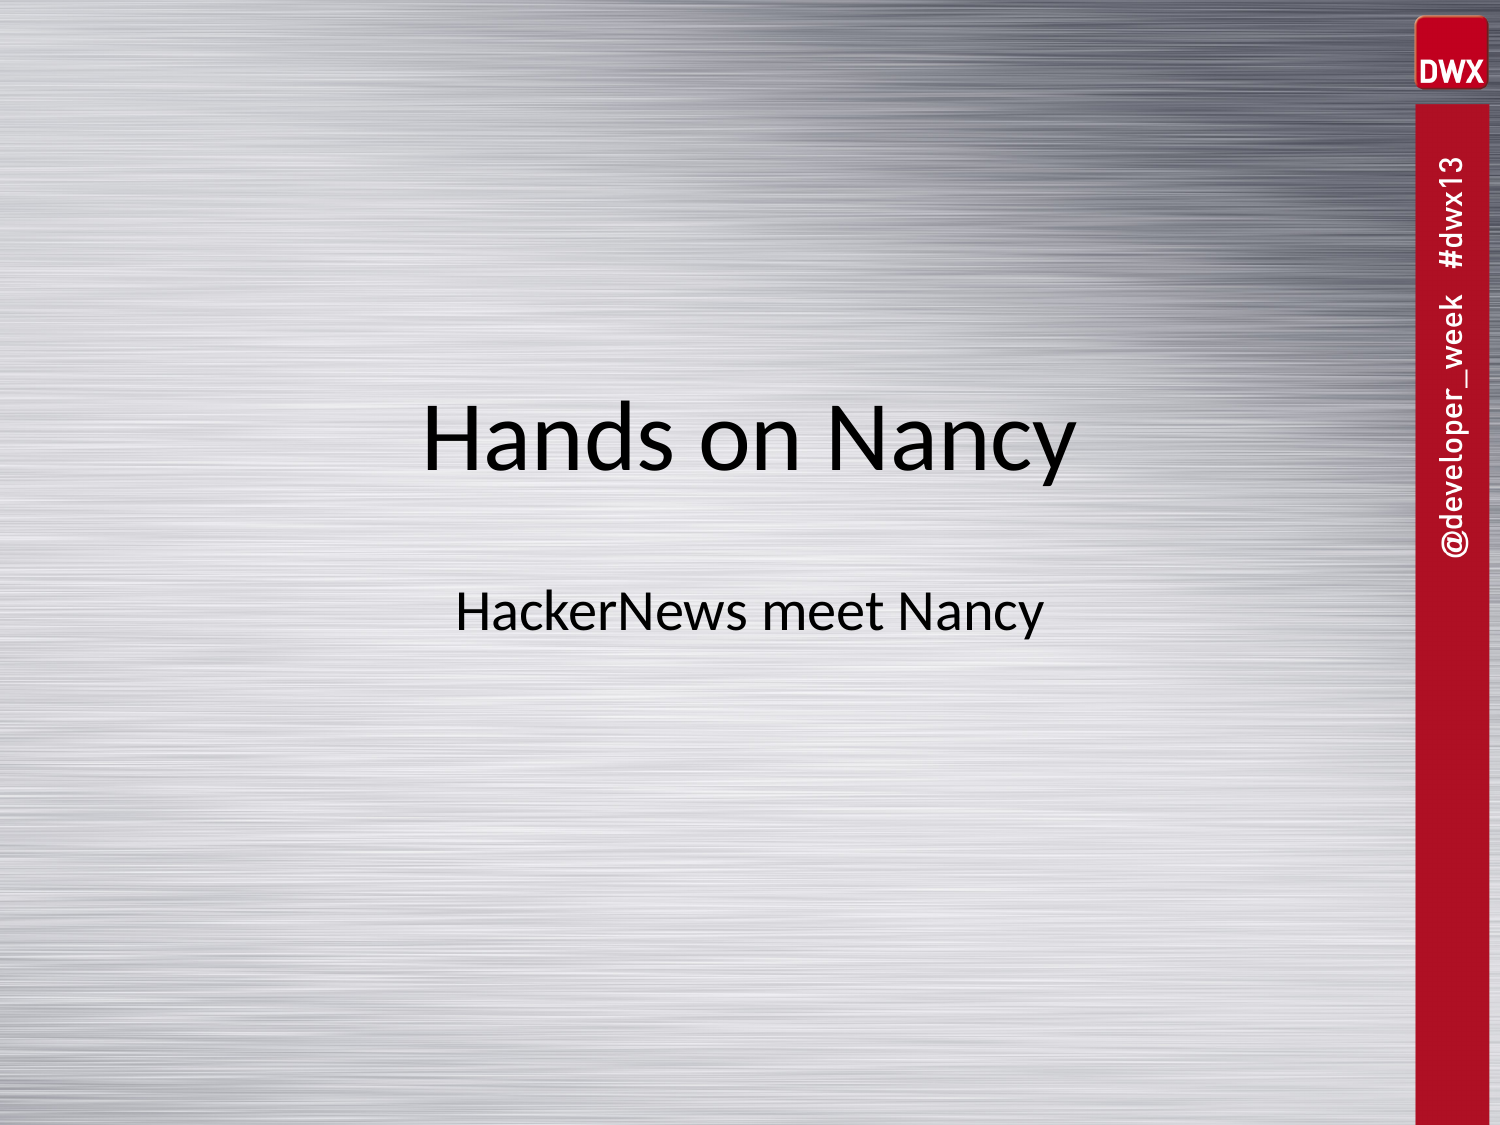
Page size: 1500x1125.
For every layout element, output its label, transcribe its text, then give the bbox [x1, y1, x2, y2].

picture [0, 0, 1500, 1125]
title Hands on Nancy [75, 336, 1426, 478]
list HackerNews meet Nancy [75, 478, 1426, 929]
